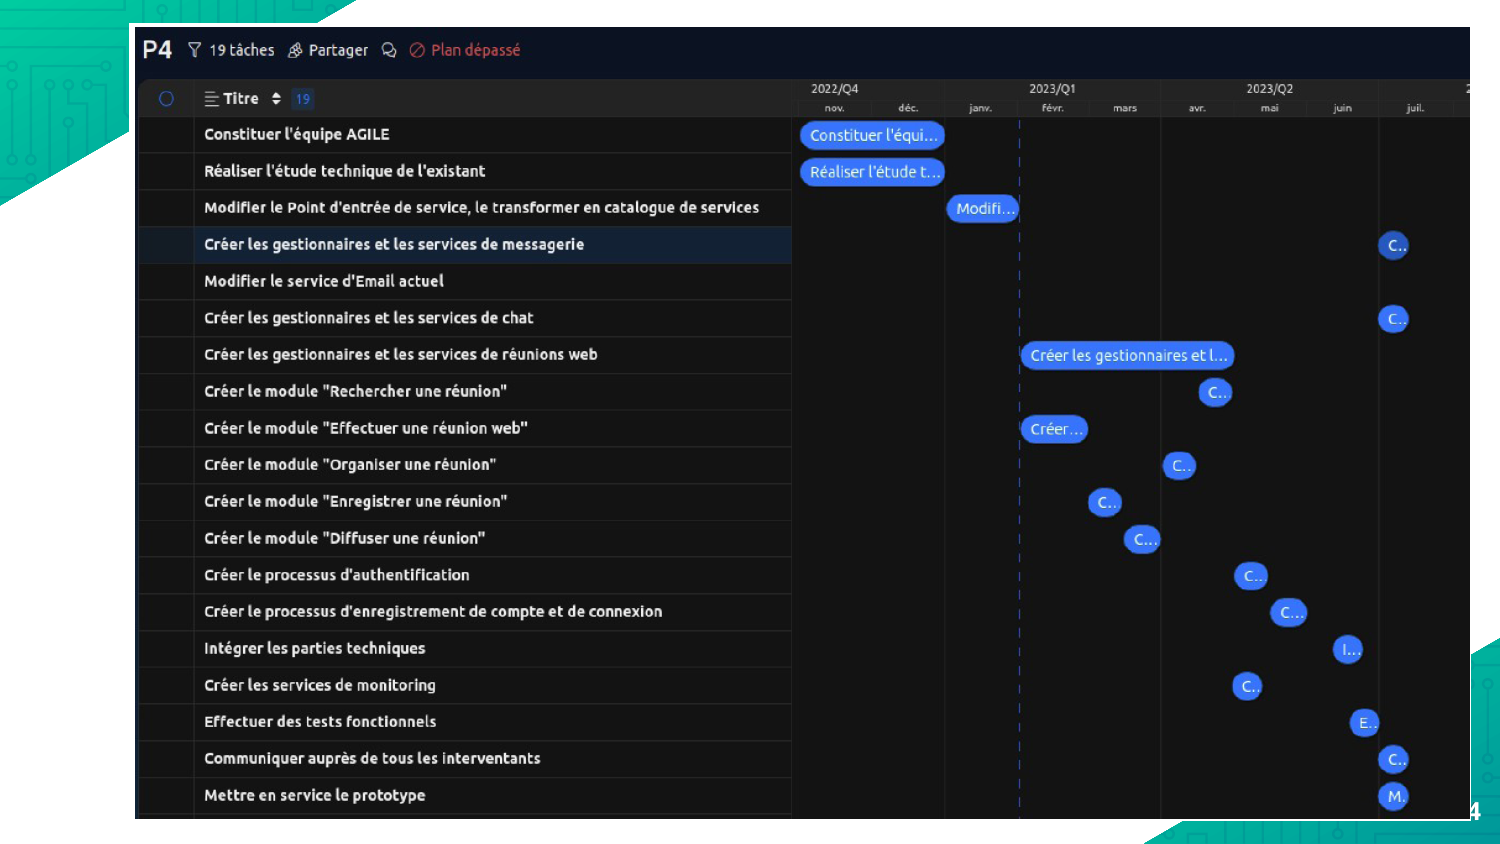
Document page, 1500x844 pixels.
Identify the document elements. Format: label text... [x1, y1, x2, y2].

slide_number <numéro> [1391, 779, 1482, 844]
picture [129, 23, 1471, 821]
